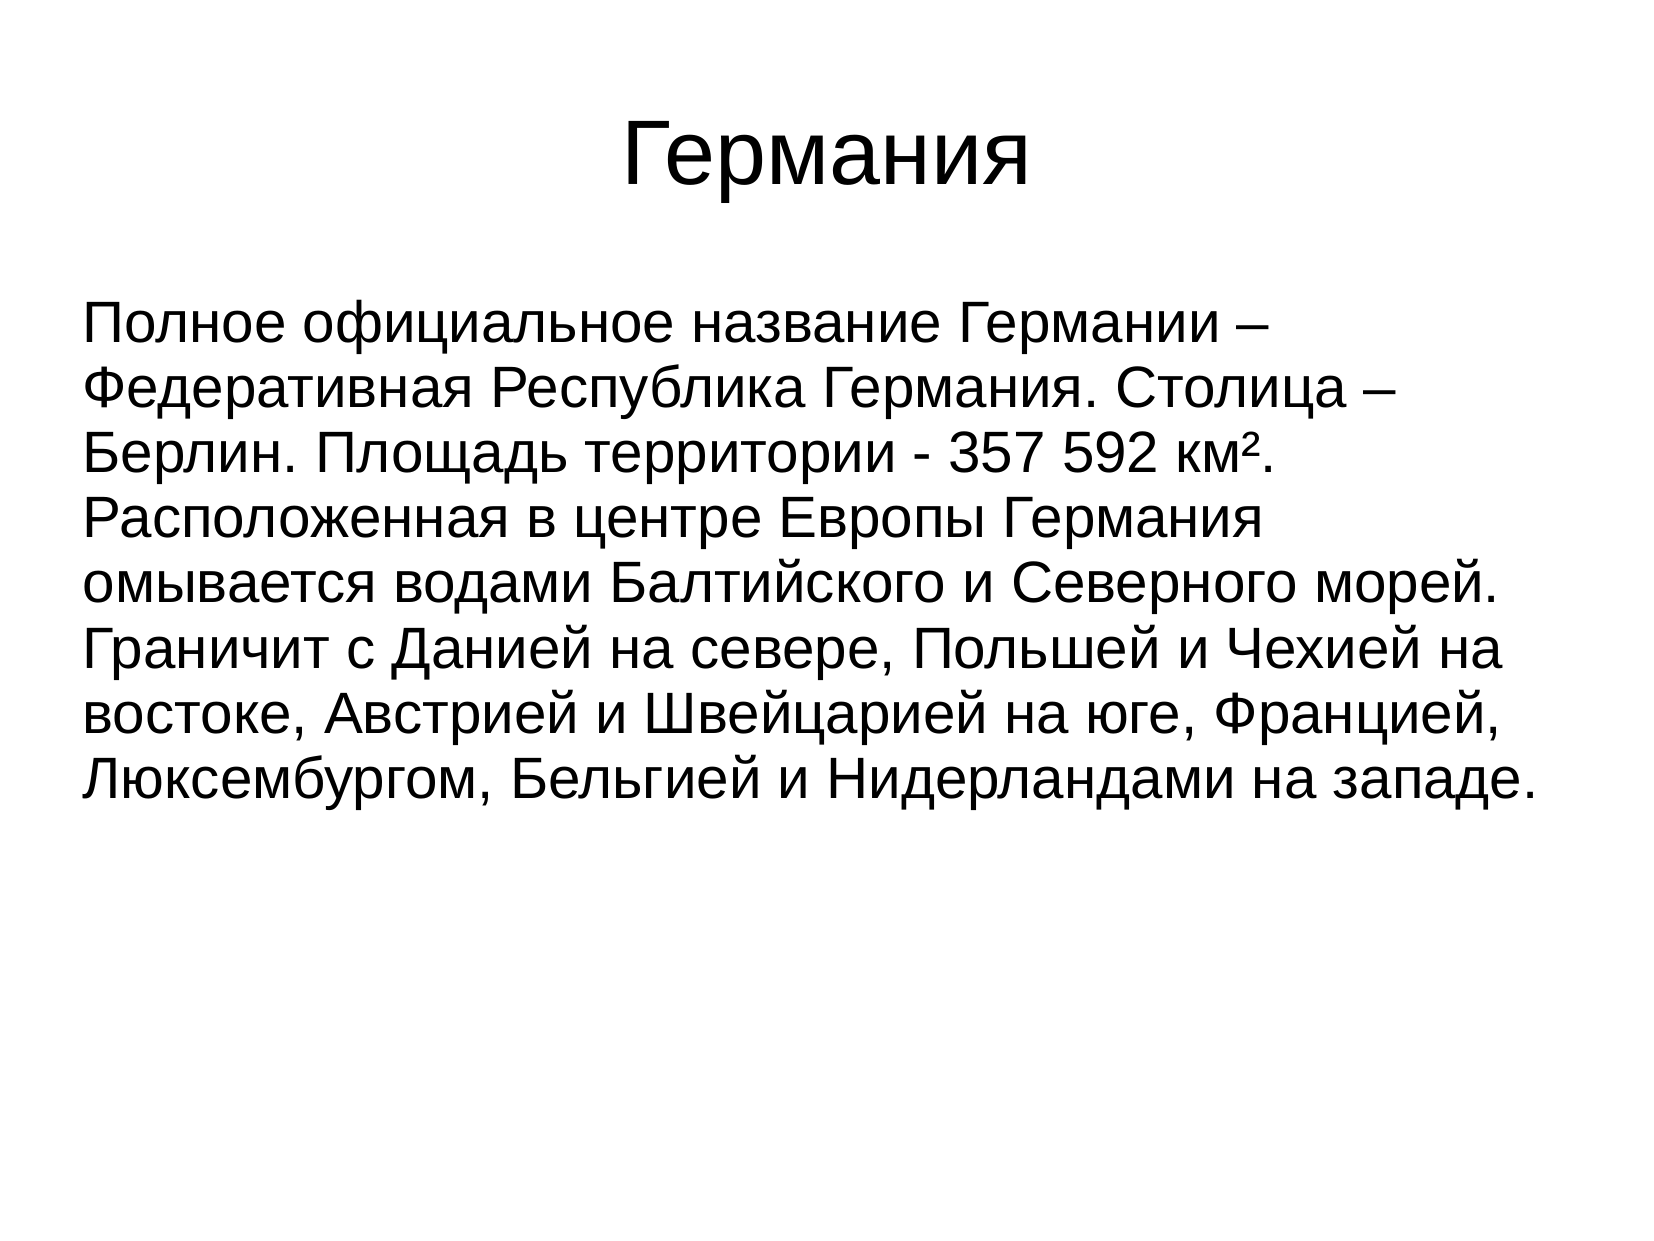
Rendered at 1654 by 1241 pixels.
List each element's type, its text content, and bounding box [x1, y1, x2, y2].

subtitle Полное официальное название Германии – Федеративная Республика Германия. Столица – Берлин. Площадь территории - 357 592 км². Расположенная в центре Европы Германия омывается водами Балтийского и Северного морей. Граничит с Данией на севере, Польшей и Чехией на востоке, Австрией и Швейцарией на юге, Францией, Люксембургом, Бельгией и Нидерландами на западе. [82, 290, 1571, 1109]
title Германия [82, 49, 1571, 257]
